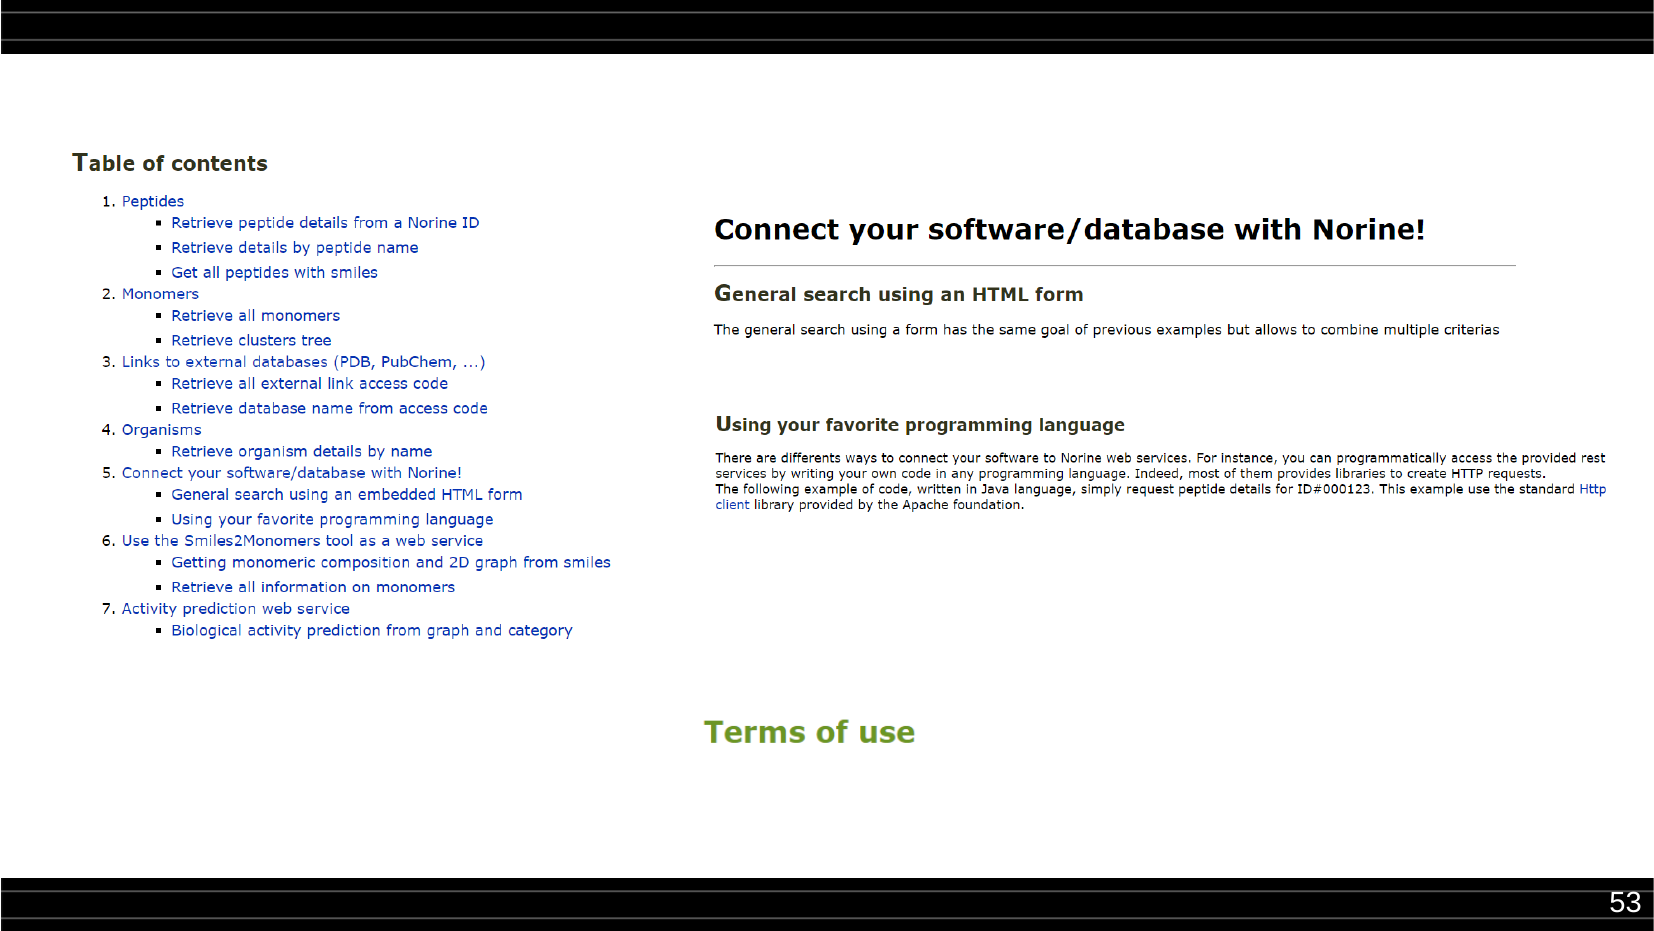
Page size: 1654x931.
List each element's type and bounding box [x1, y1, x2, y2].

picture [42, 134, 631, 664]
picture [660, 689, 958, 801]
picture [1, 0, 1654, 54]
picture [691, 209, 1516, 345]
picture [1, 878, 1654, 931]
picture [705, 404, 1622, 530]
